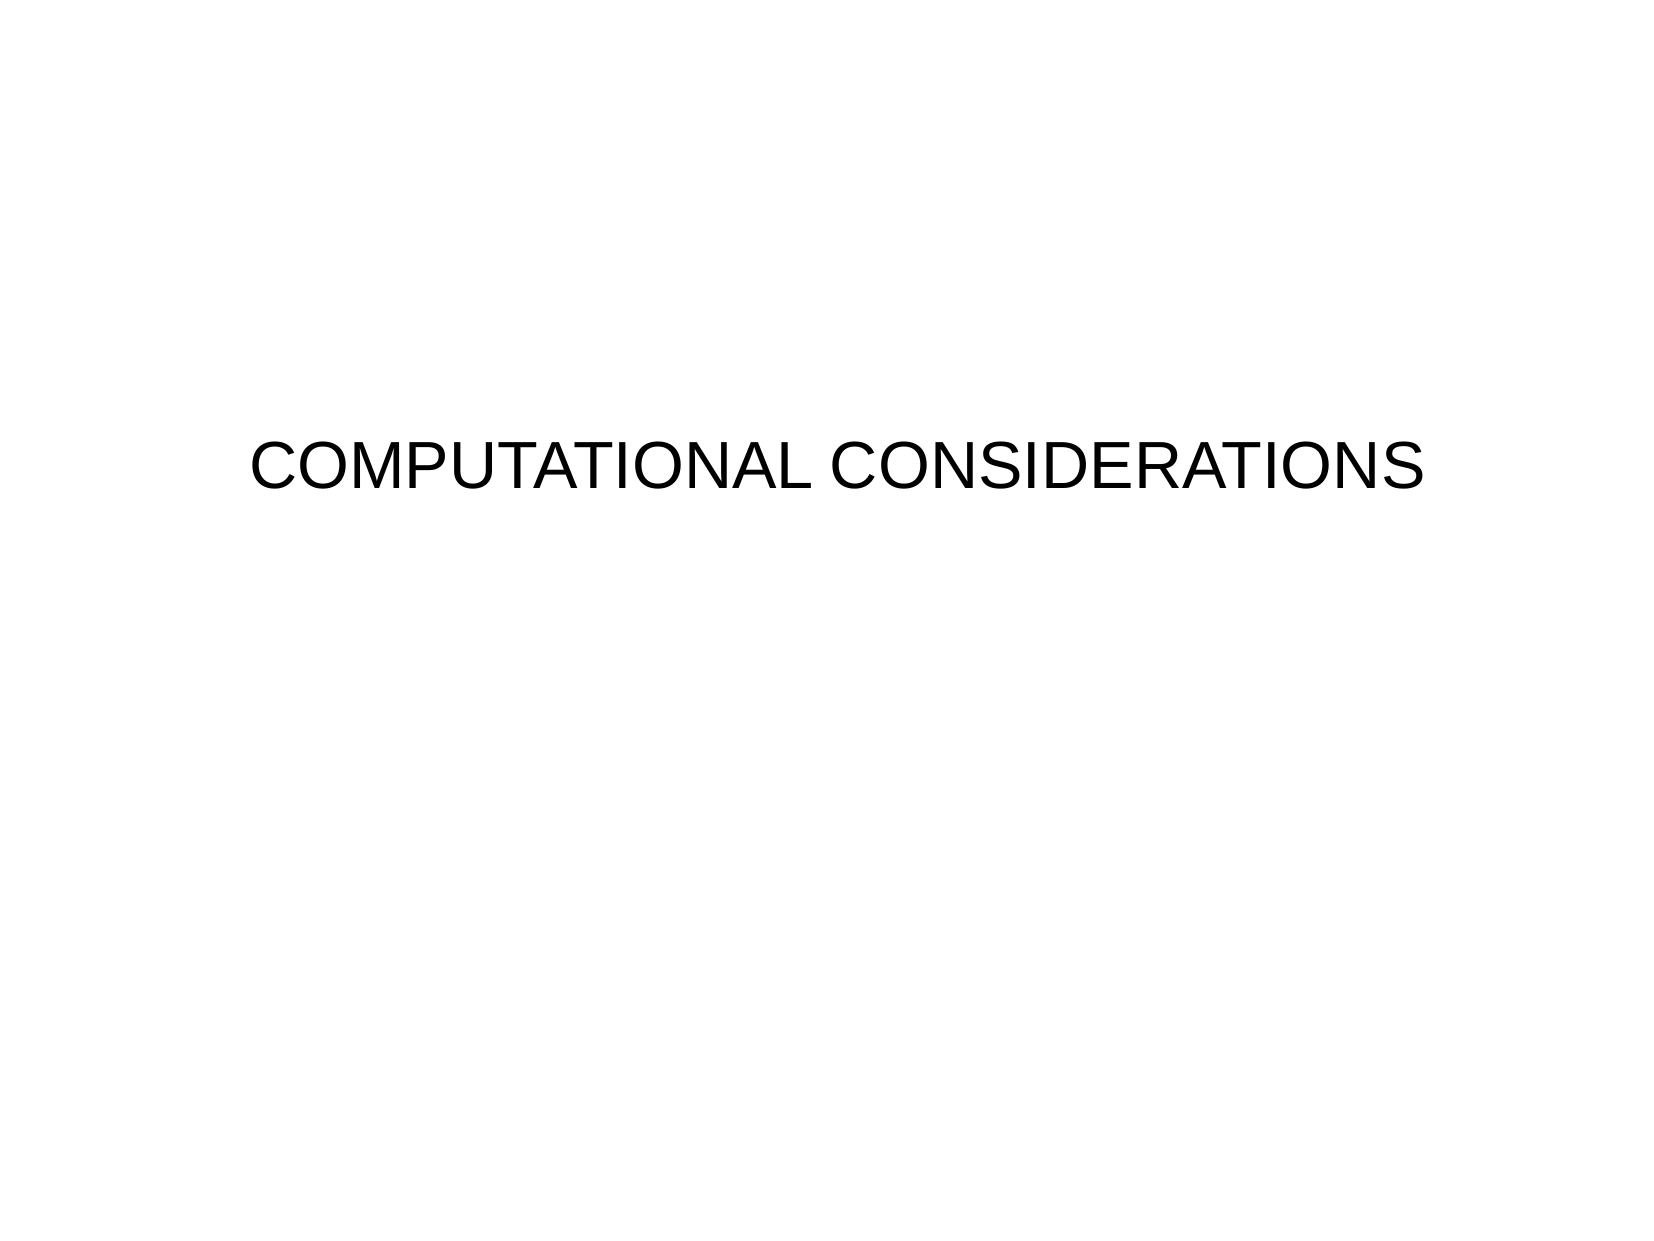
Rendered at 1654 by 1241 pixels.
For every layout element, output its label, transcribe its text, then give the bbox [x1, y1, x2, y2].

subtitle COMPUTATIONAL CONSIDERATIONS [22, 19, 1654, 1166]
